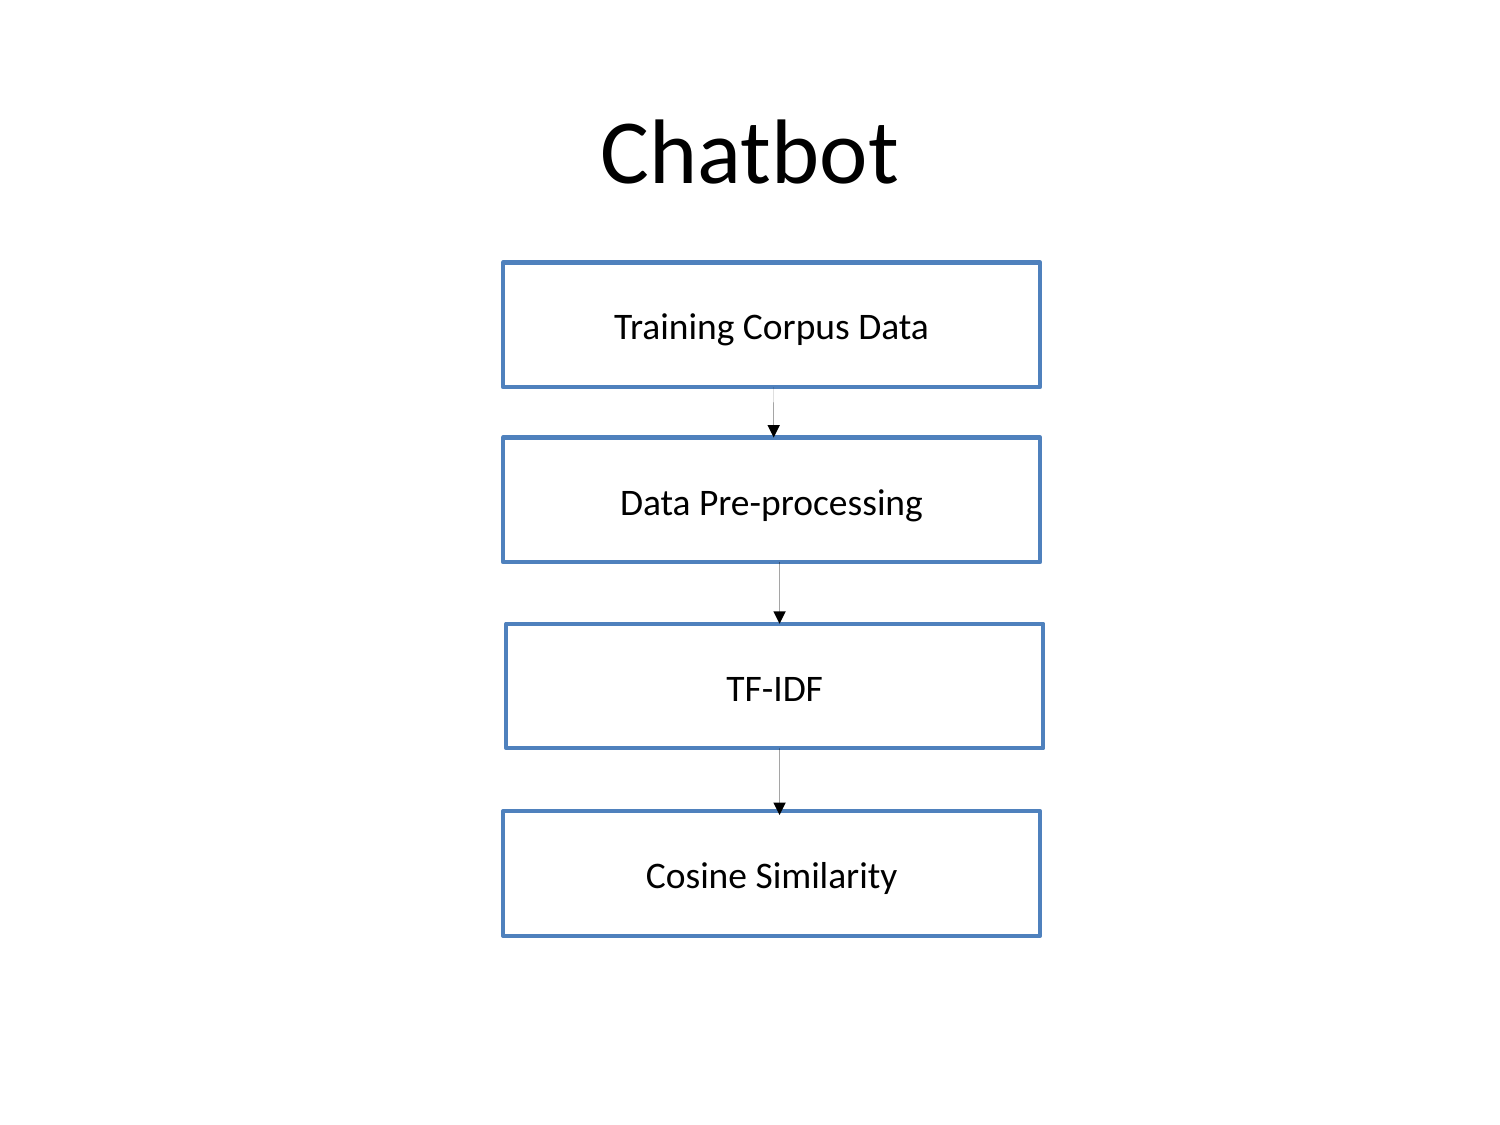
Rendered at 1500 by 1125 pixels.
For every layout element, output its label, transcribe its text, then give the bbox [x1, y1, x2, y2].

text_box Chatbot [75, 53, 1425, 241]
text_box Training Corpus Data [503, 262, 1041, 388]
text_box Cosine Similarity [503, 811, 1041, 936]
text_box TF-IDF [506, 623, 1044, 749]
text_box Data Pre-processing [503, 437, 1041, 563]
